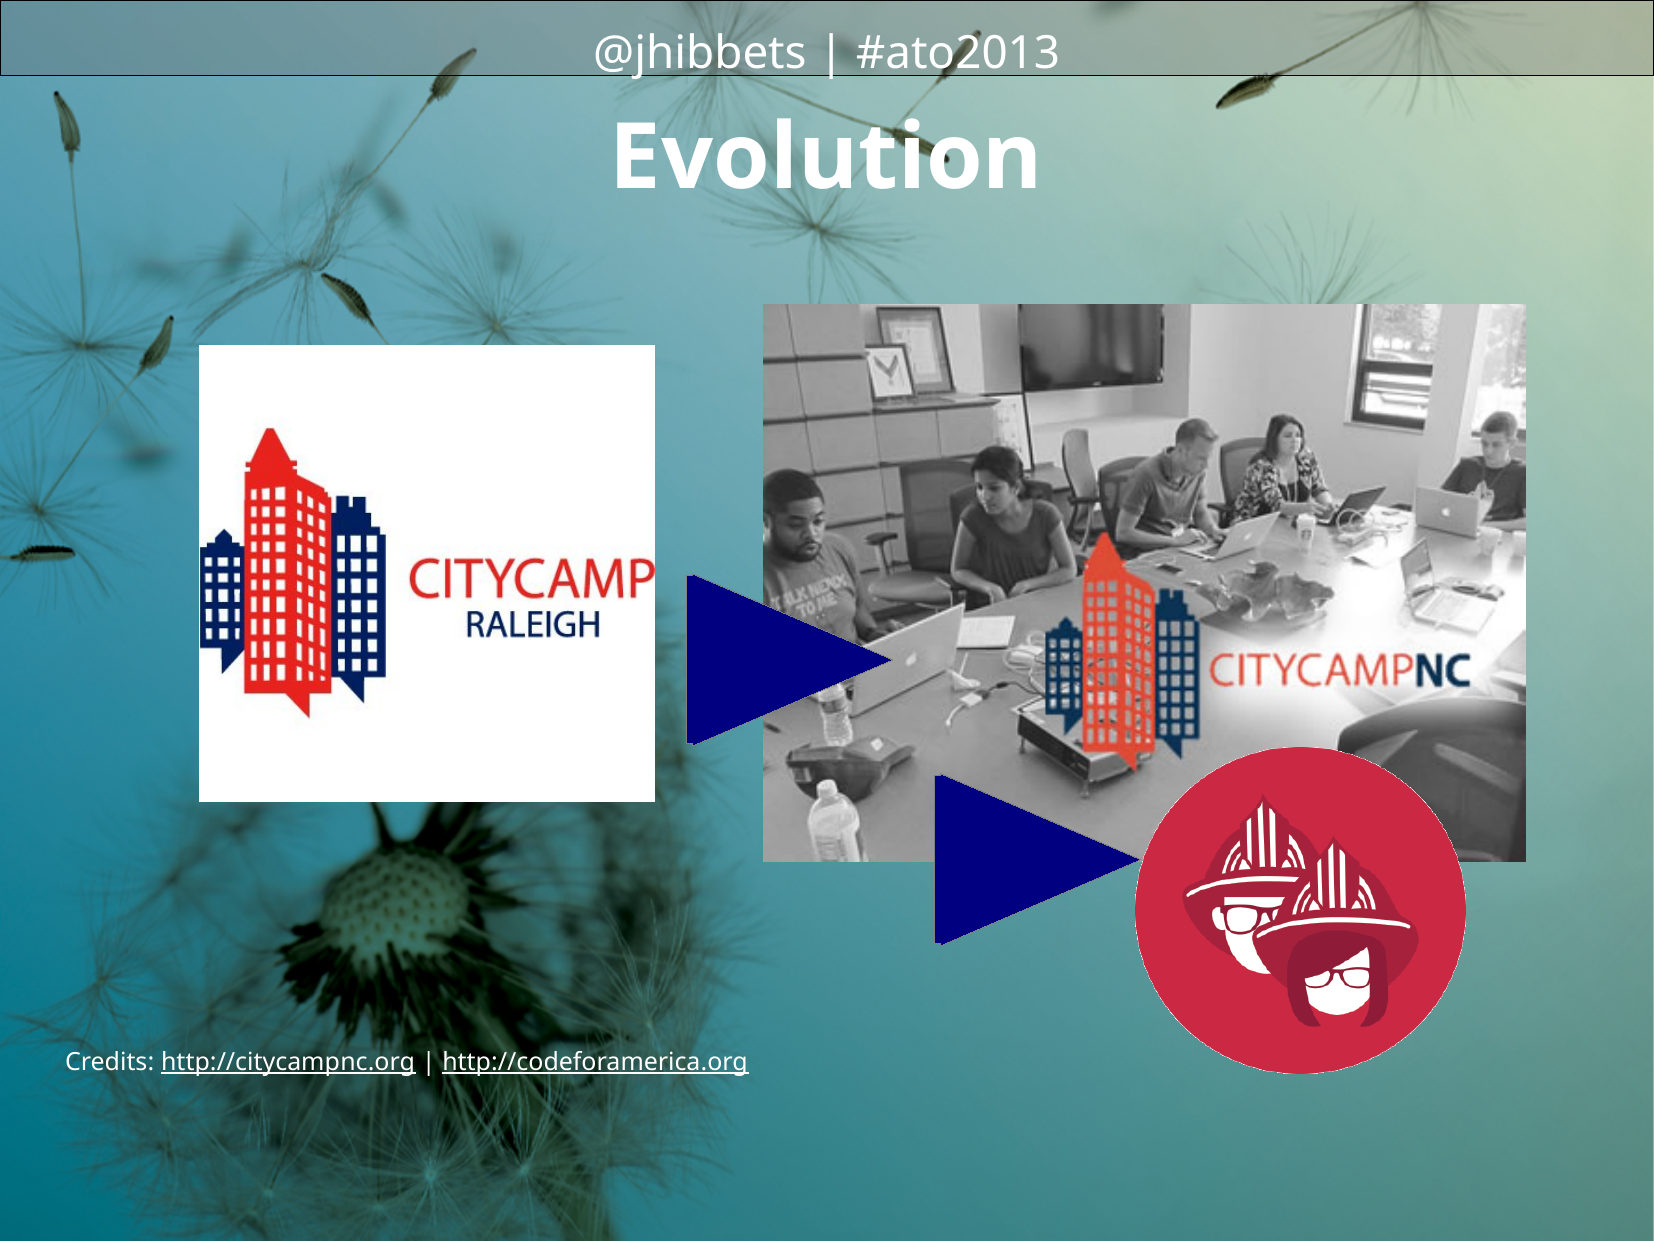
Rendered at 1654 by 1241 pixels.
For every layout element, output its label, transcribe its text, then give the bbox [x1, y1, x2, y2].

title Evolution [82, 49, 1571, 257]
text_box [686, 573, 893, 746]
text_box [934, 773, 1141, 946]
text_box Credits: http://citycampnc.org | http://codeforamerica.org [50, 1037, 808, 1087]
picture [0, 76, 1654, 1241]
